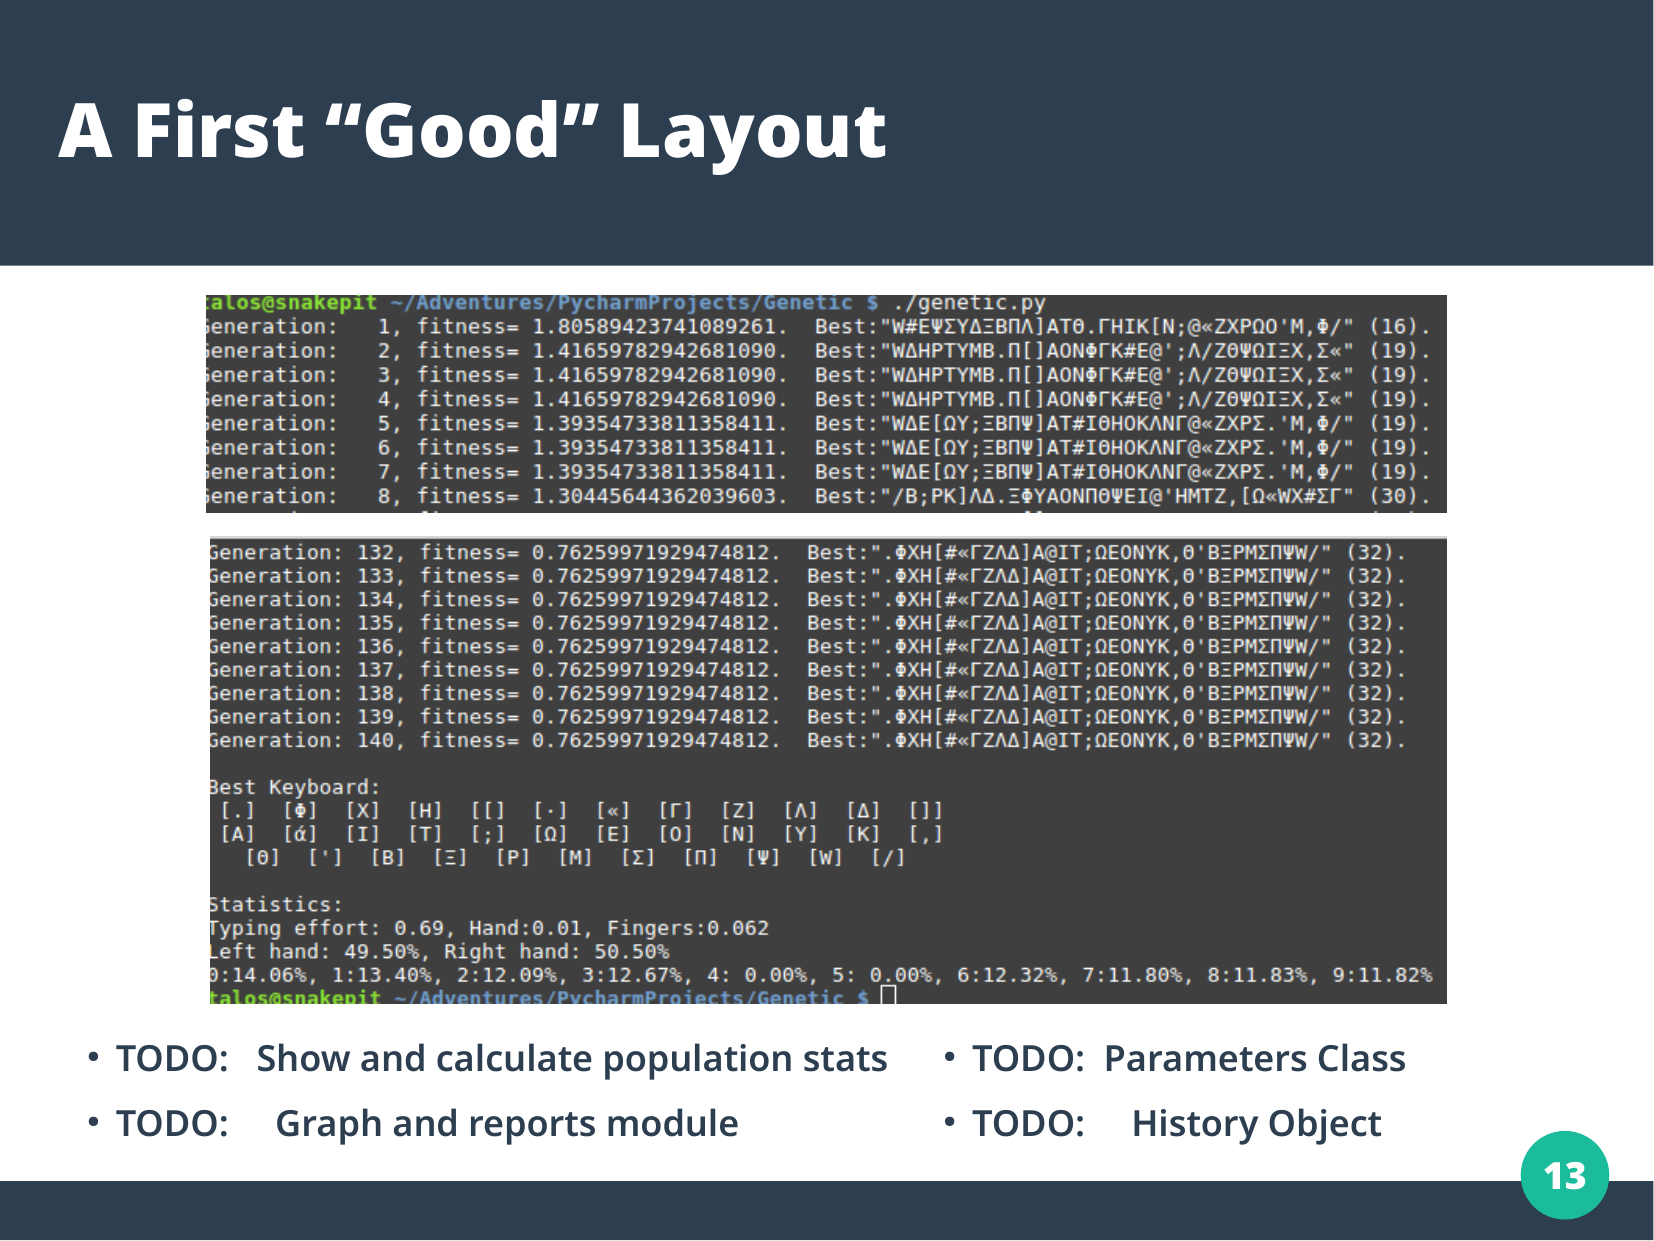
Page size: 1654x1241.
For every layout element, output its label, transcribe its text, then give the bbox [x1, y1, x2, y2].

picture [206, 295, 1447, 513]
list TODO: Parameters Class TODO: History Object [933, 1033, 1506, 1152]
list TODO: Show and calculate population stats TODO: Graph and reports module [77, 1033, 916, 1152]
picture [210, 536, 1447, 1004]
title A First “Good” Layout [59, 49, 1595, 207]
